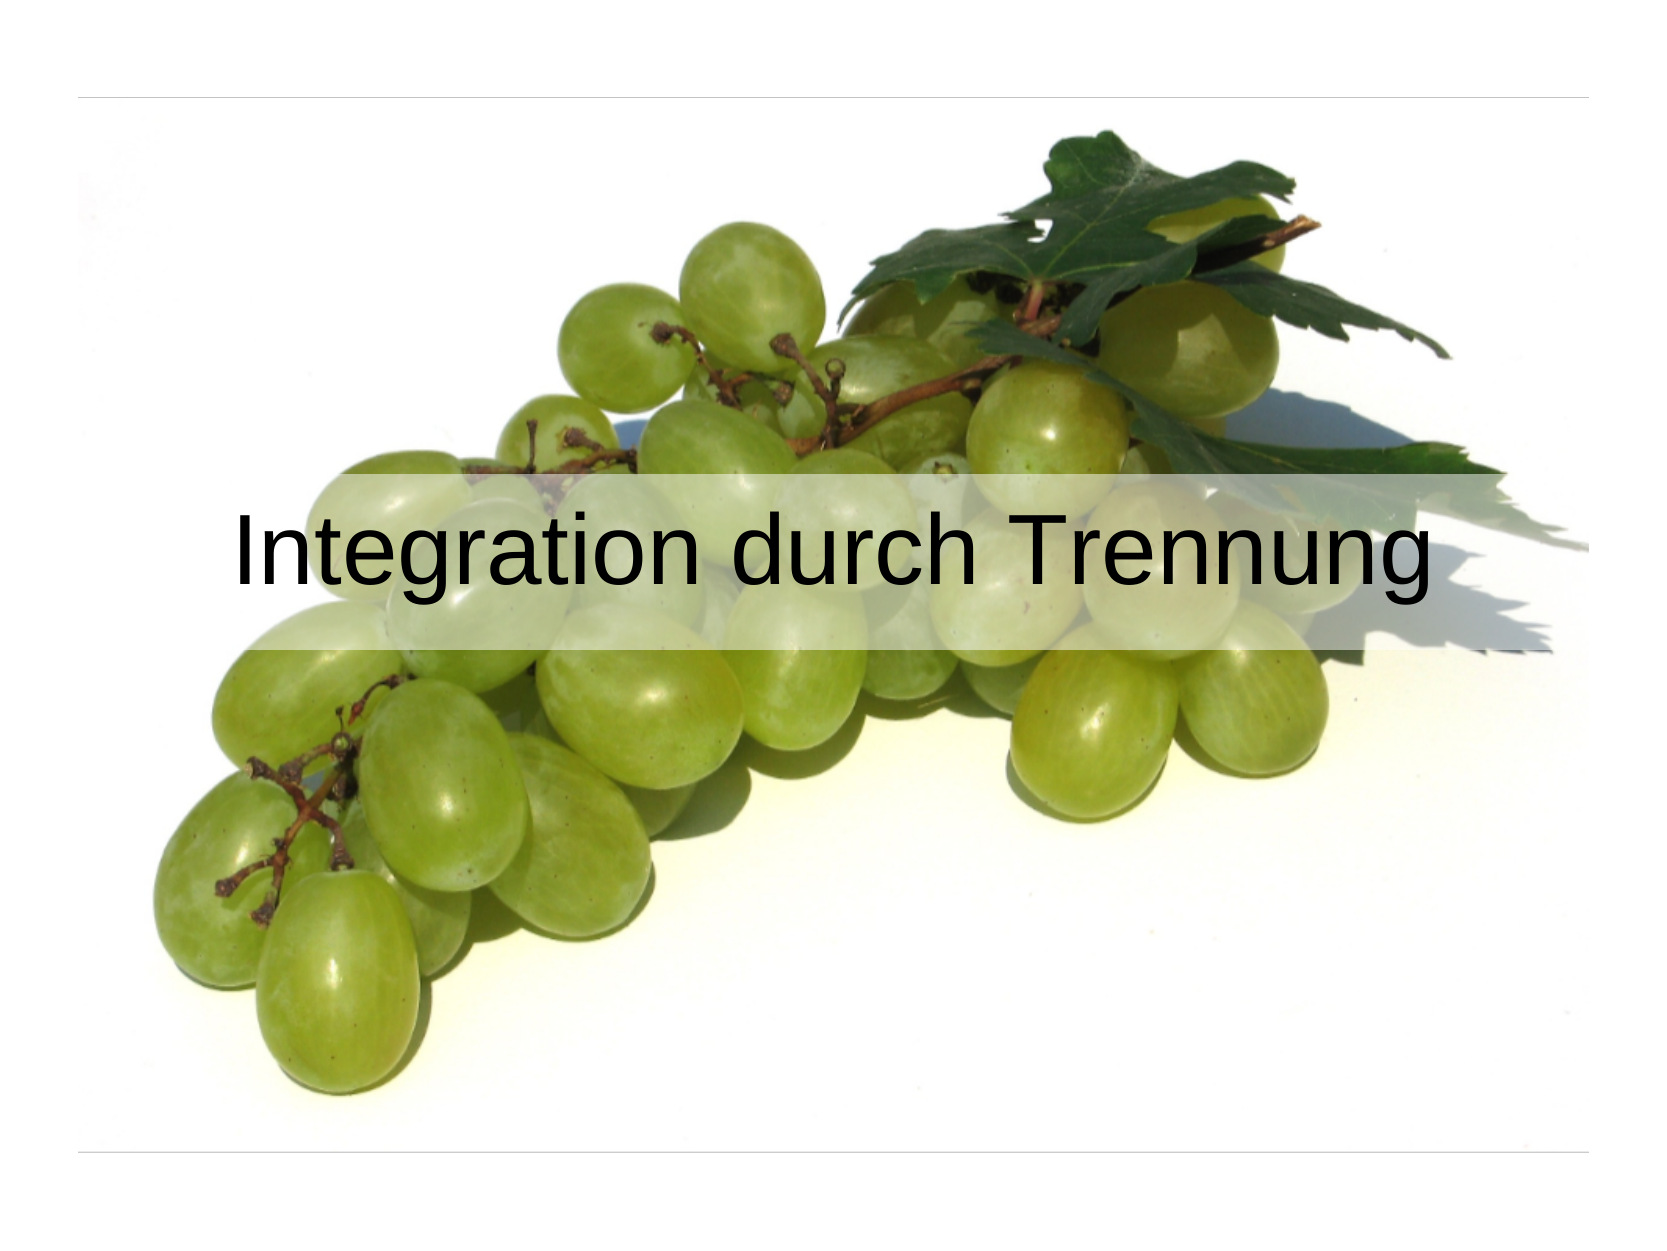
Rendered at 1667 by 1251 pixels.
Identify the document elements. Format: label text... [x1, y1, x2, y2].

title Integration durch Trennung [131, 500, 1536, 701]
picture [0, 96, 1667, 1154]
